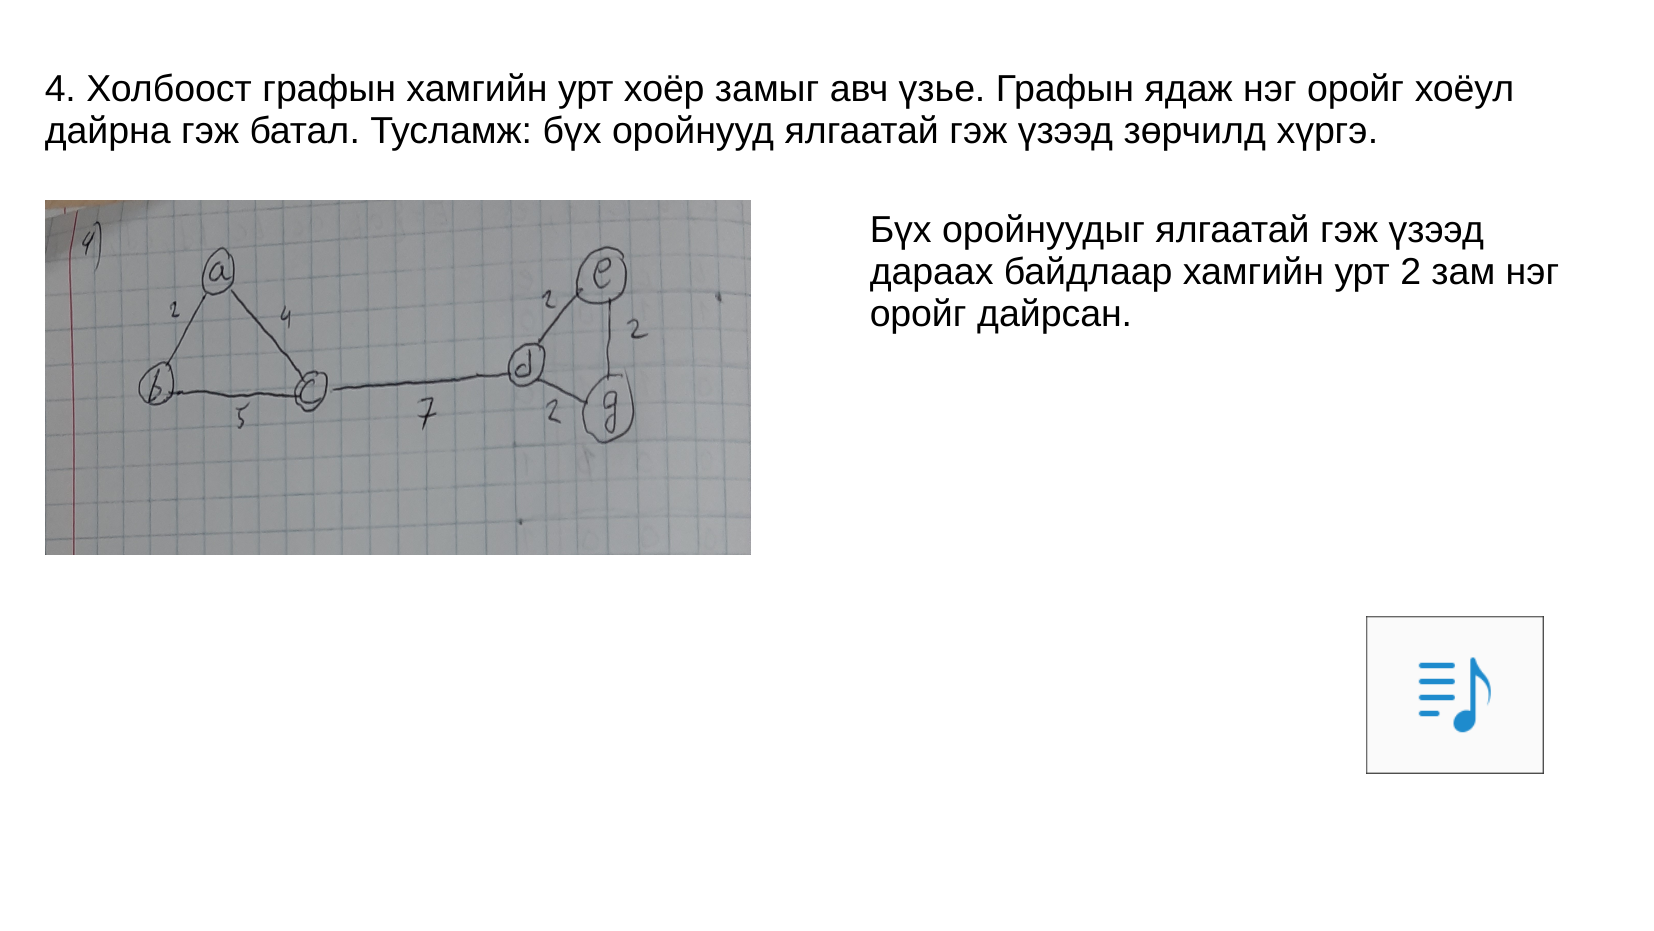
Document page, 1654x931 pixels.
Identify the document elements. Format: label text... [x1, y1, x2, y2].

text_box [1365, 615, 1546, 776]
picture [45, 201, 751, 556]
text_box 4. Холбоост графын хамгийн урт хоёр замыг авч үзье. Графын ядаж нэг оройг хоёул дайрна гэж батал. Тусламж: бүх оройнууд ялгаатай гэж үзээд зөрчилд хүргэ. [30, 60, 1606, 201]
text_box Бүх оройнуудыг ялгаатай гэж үзээд дараах байдлаар хамгийн урт 2 зам нэг оройг дайрсан. [855, 200, 1606, 342]
